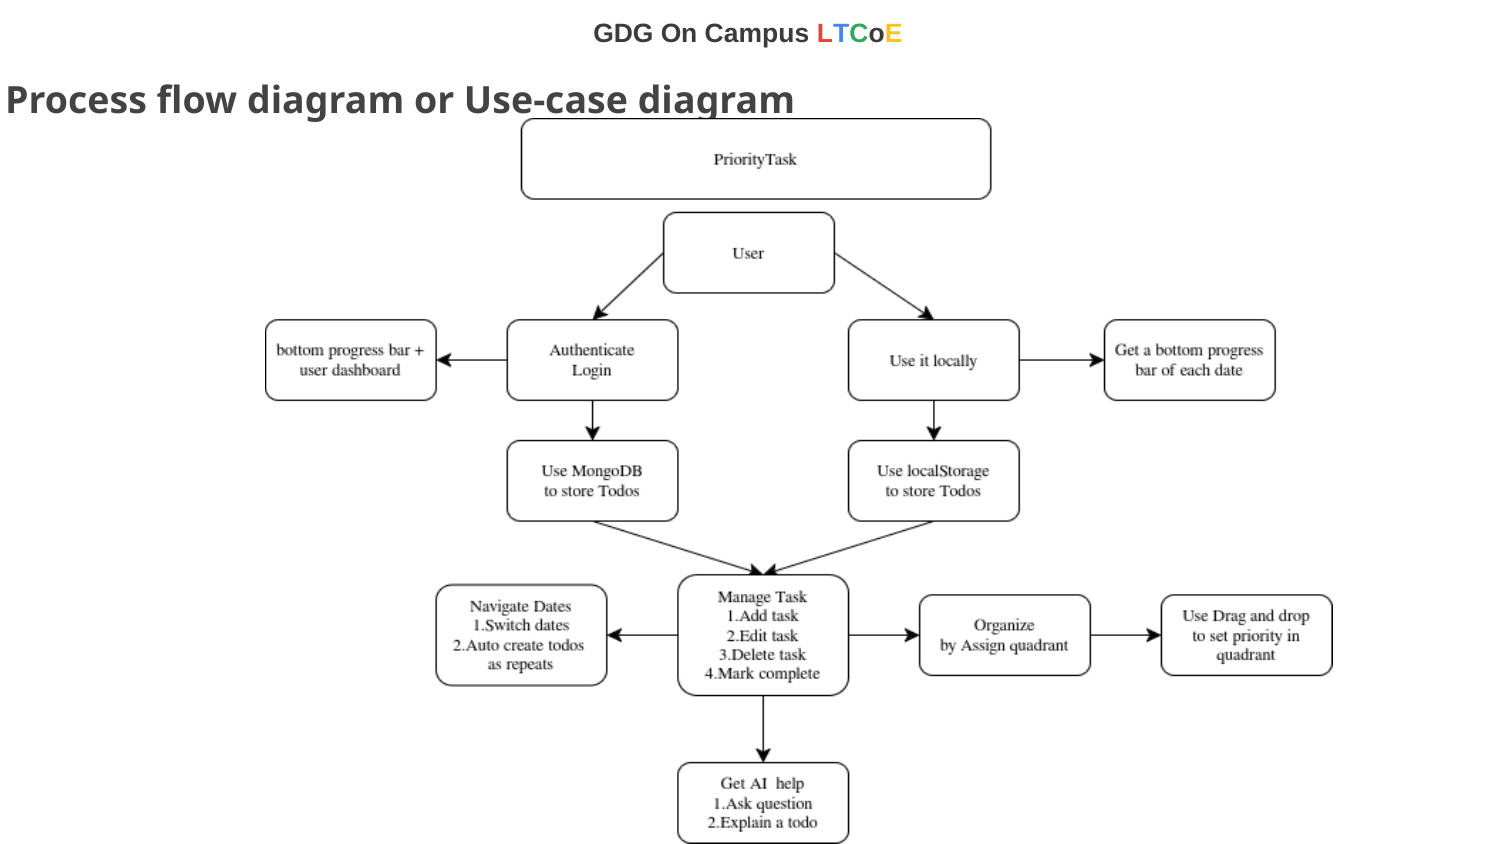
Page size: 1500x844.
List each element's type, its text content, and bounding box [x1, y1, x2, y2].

title GDG On Campus LTCoE [49, 0, 1447, 94]
picture [265, 118, 1333, 844]
list Process flow diagram or Use-case diagram [0, 59, 1388, 620]
